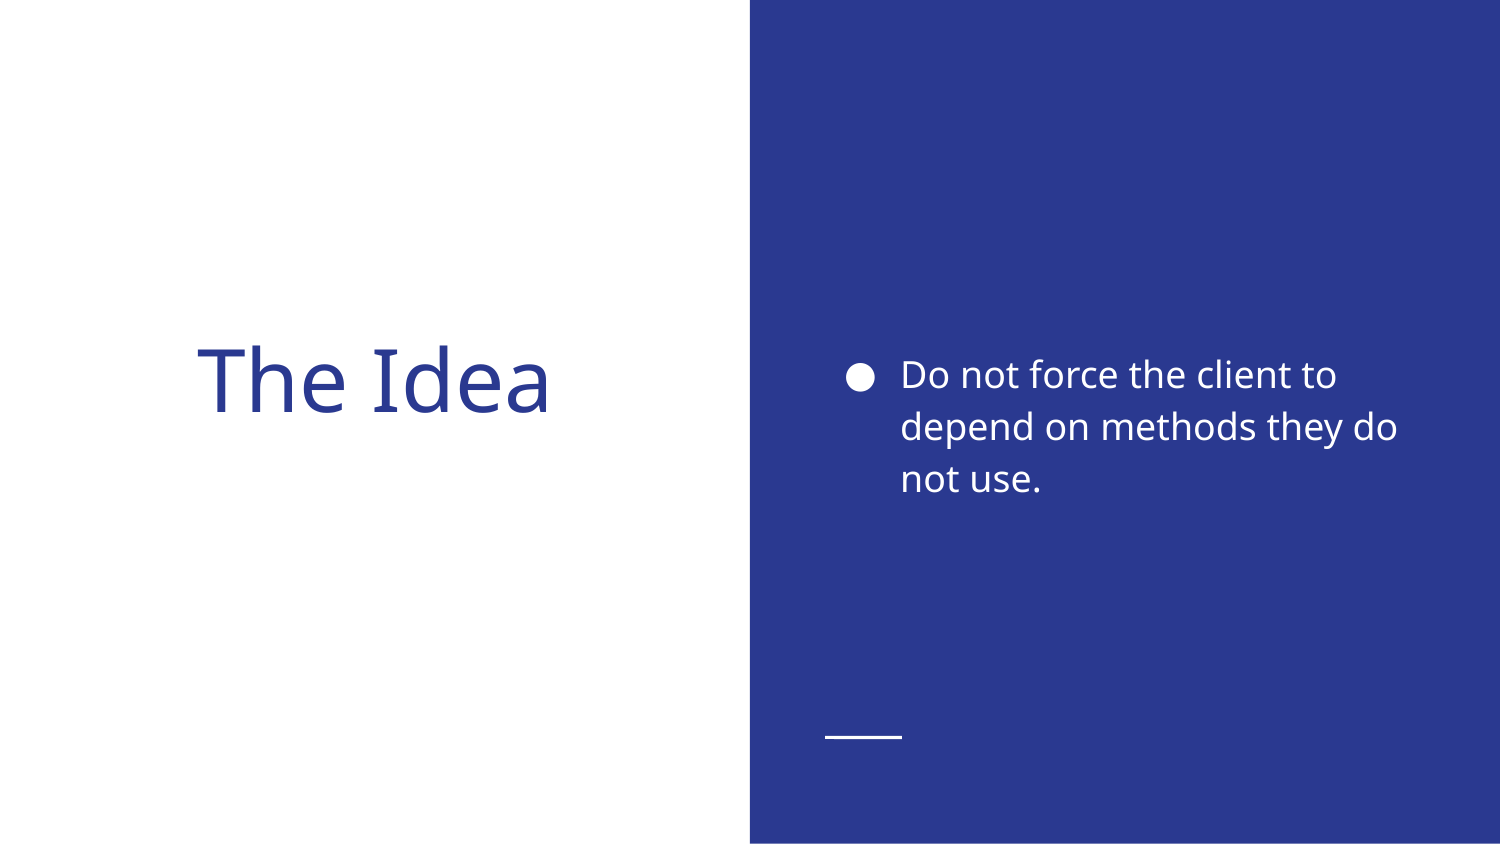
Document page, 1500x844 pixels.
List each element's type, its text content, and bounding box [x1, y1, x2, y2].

title The Idea [43, 188, 708, 446]
list Do not force the client to depend on methods they do not use. [810, 118, 1440, 725]
